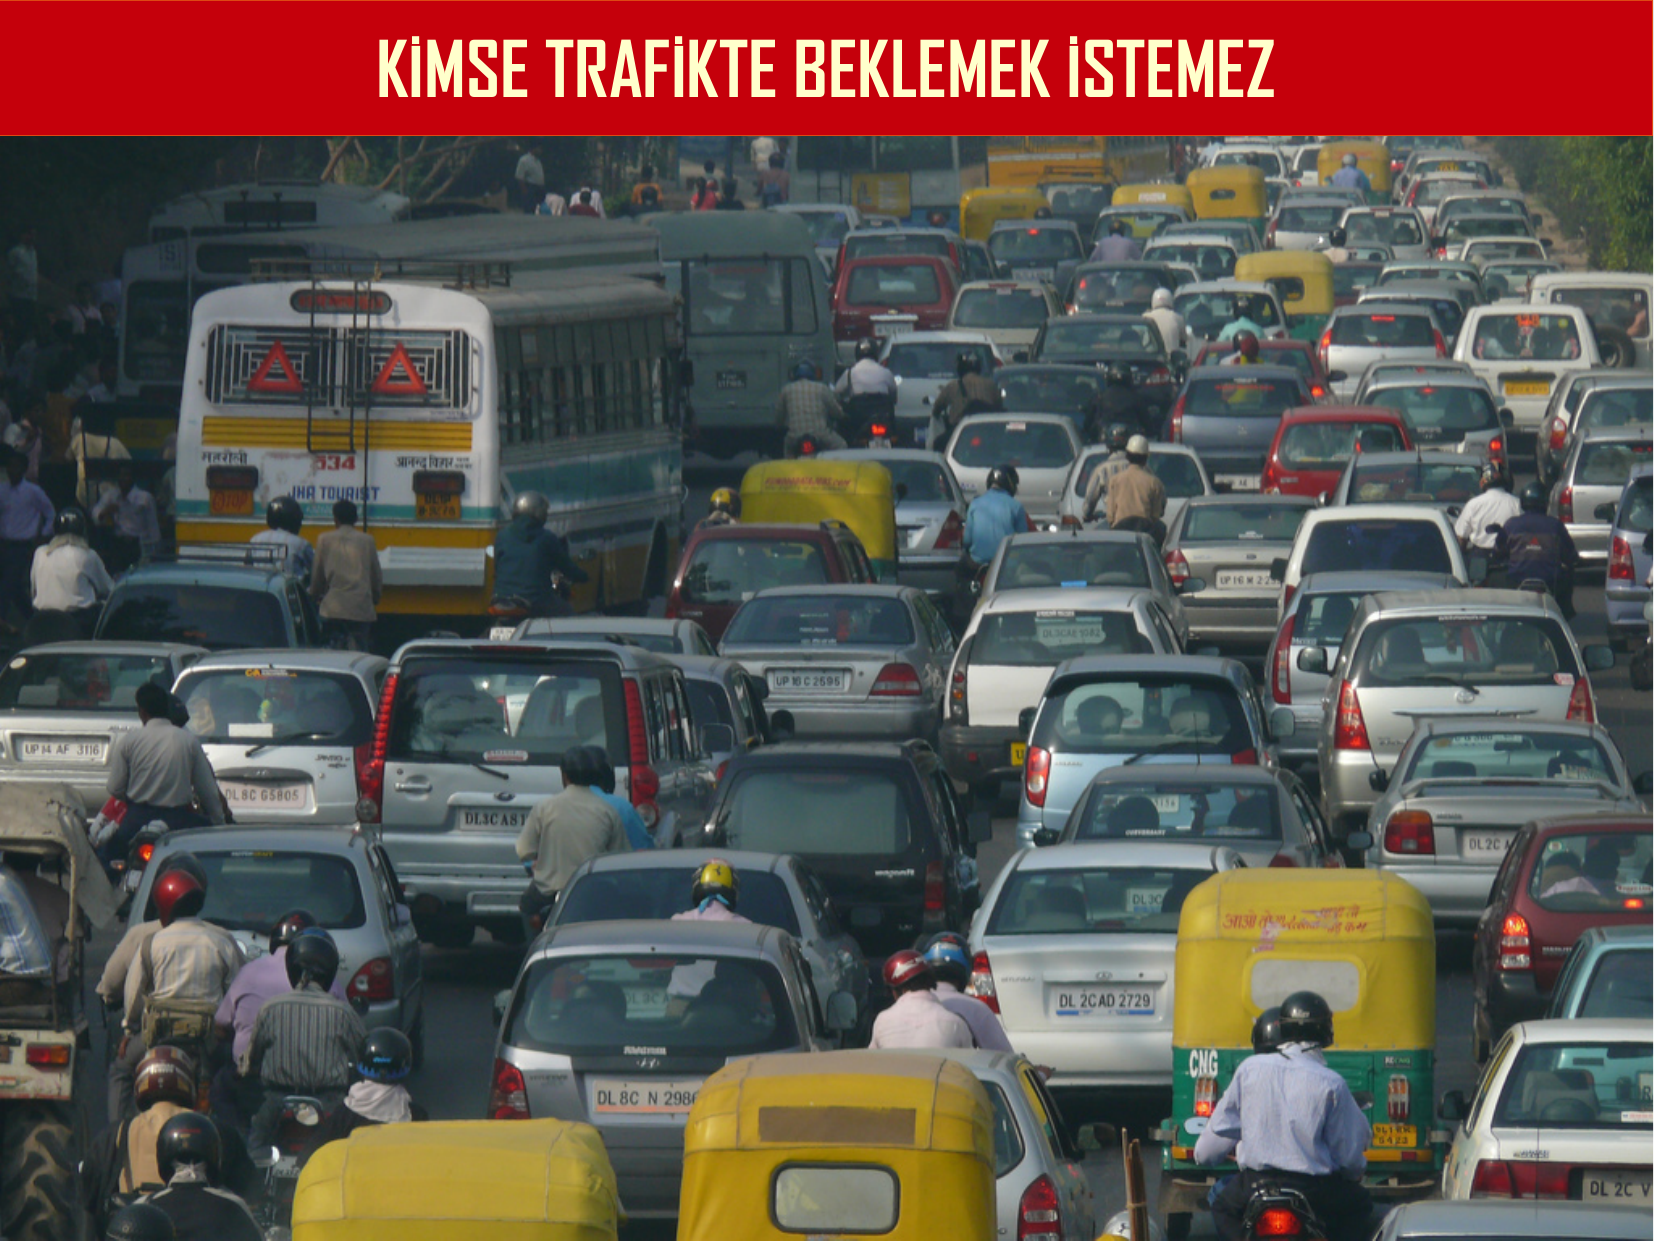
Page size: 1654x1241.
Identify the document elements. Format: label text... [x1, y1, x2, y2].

picture [0, 0, 1654, 1241]
text_box KİMSE TRAFİKTE BEKLEMEK İSTEMEZ [0, 0, 1653, 136]
